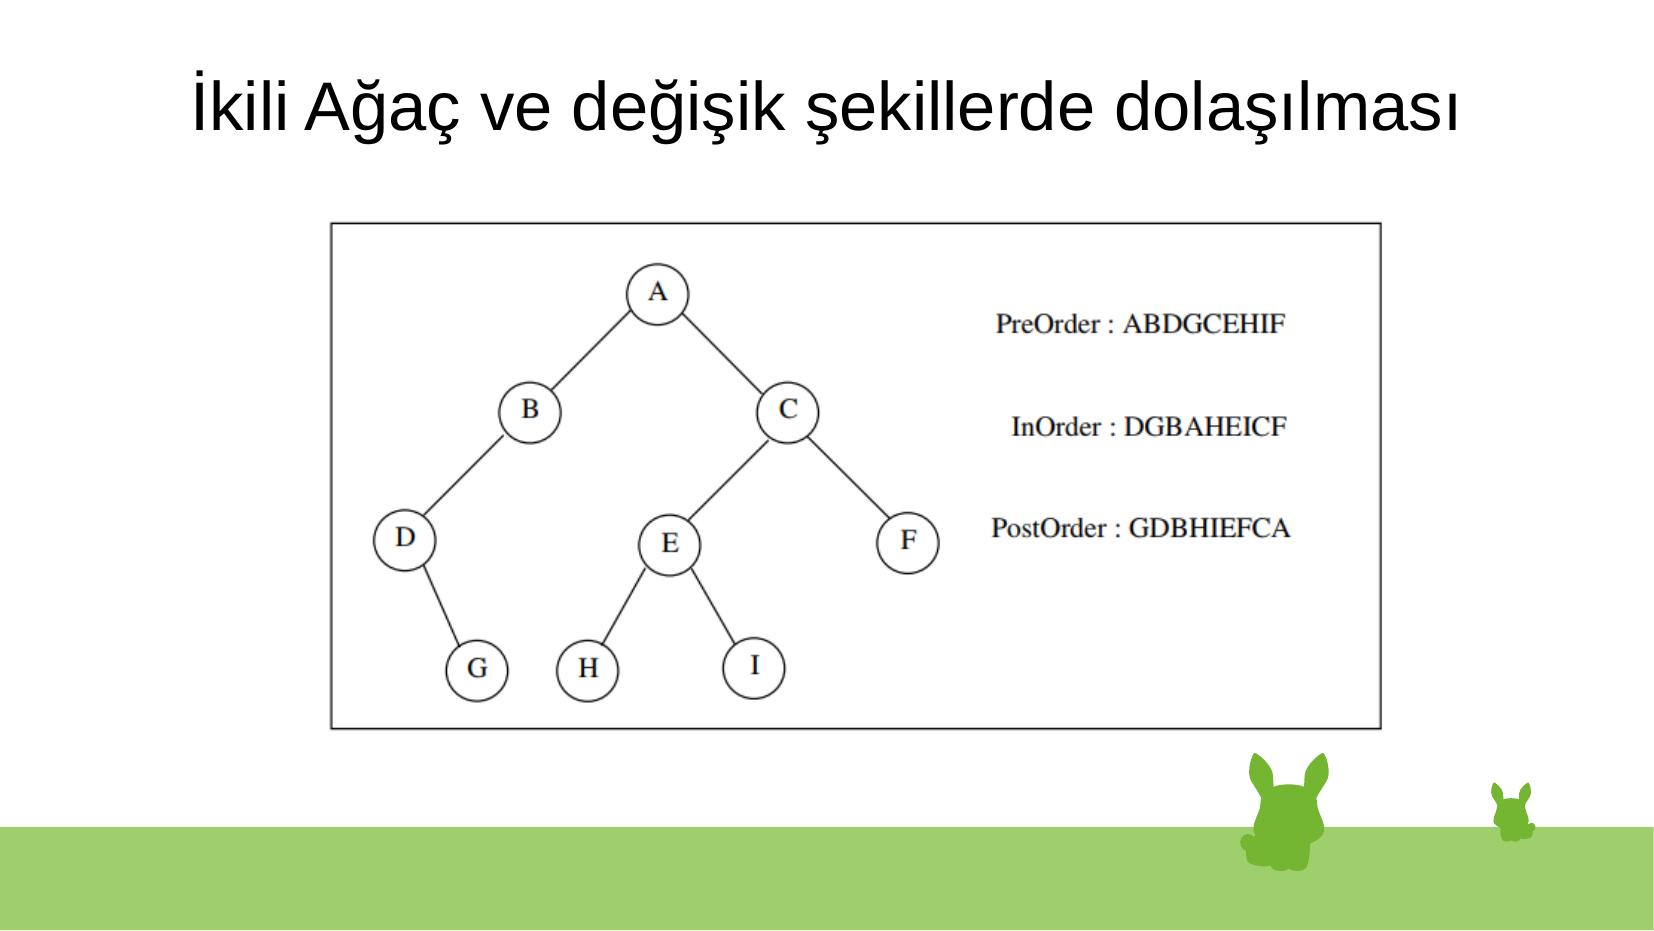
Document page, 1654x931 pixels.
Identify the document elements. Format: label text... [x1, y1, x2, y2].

title İ﻿kili Ağaç ve değişik şekillerde dolaşılması [88, 29, 1565, 178]
picture [324, 217, 1388, 737]
